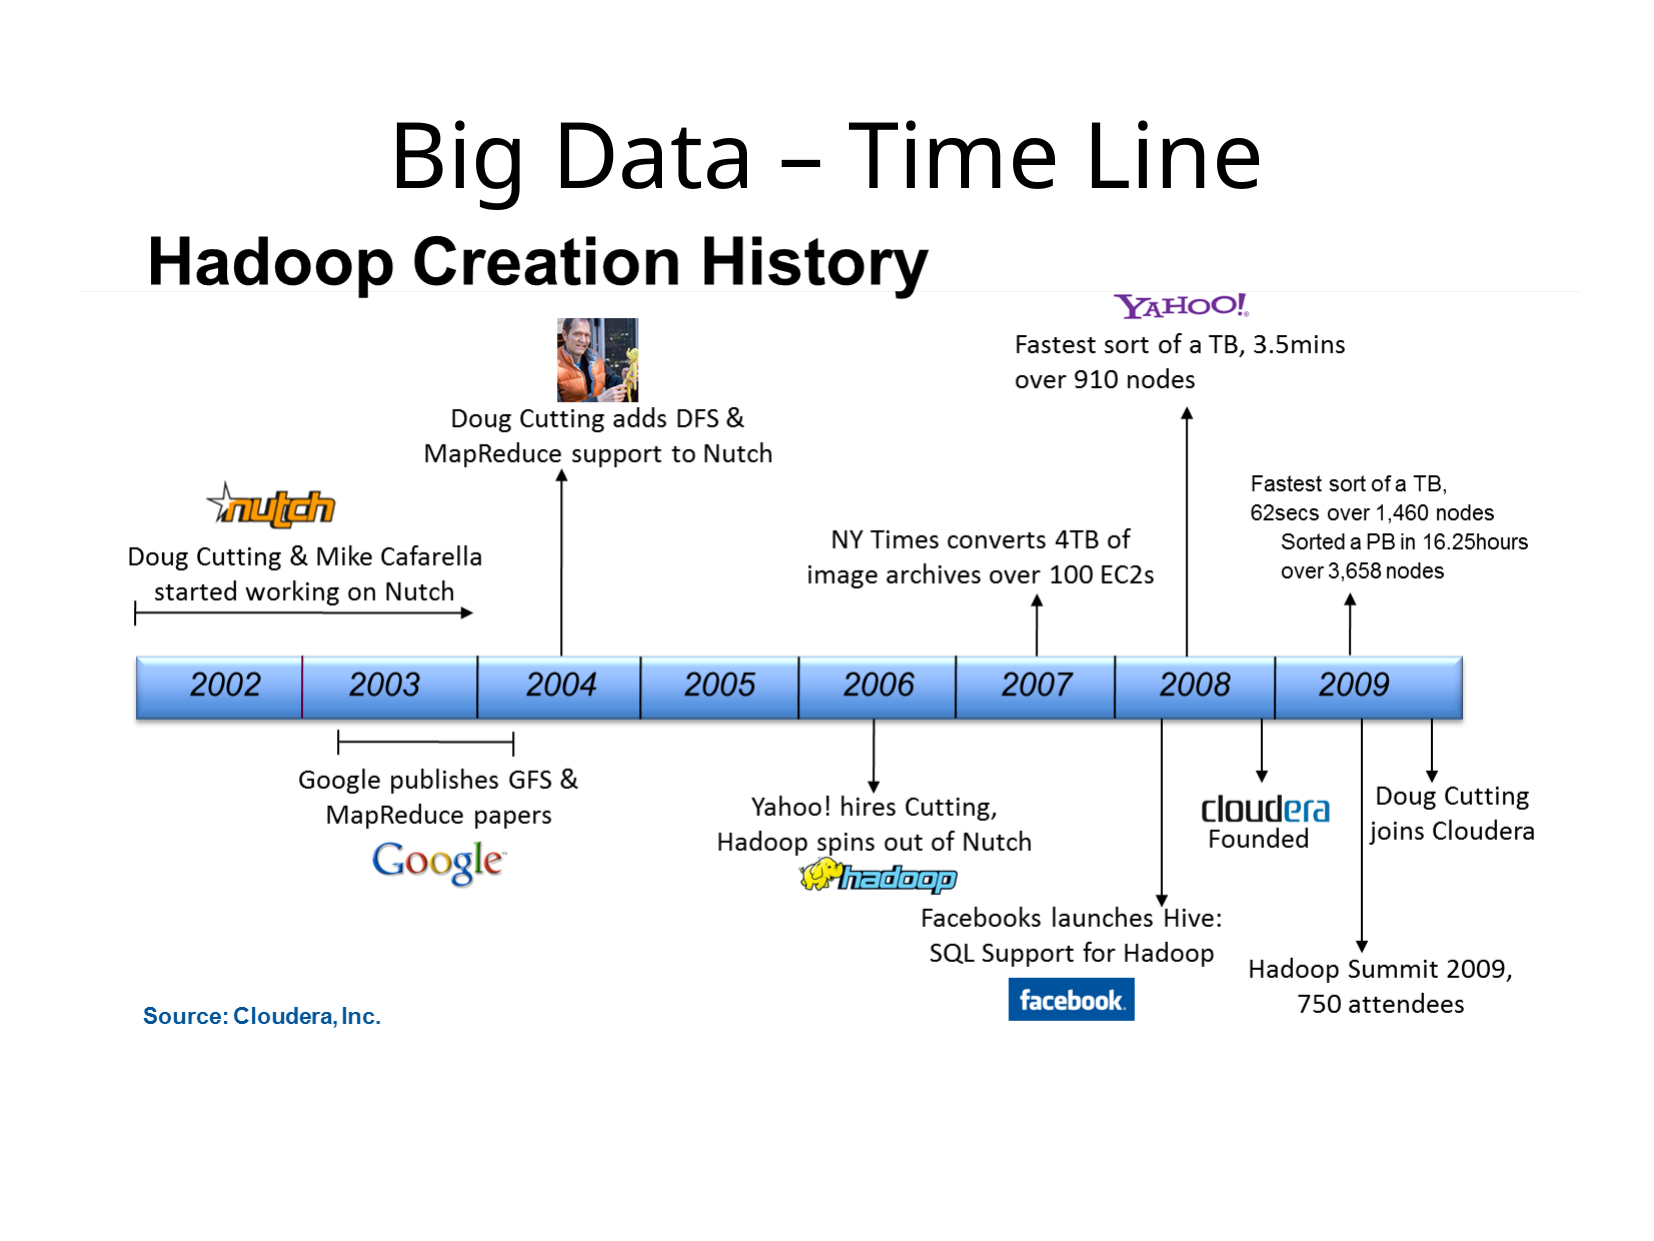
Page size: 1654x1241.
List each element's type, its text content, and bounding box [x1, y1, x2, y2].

title Big Data – Time Line [82, 49, 1571, 199]
picture [80, 199, 1581, 1044]
